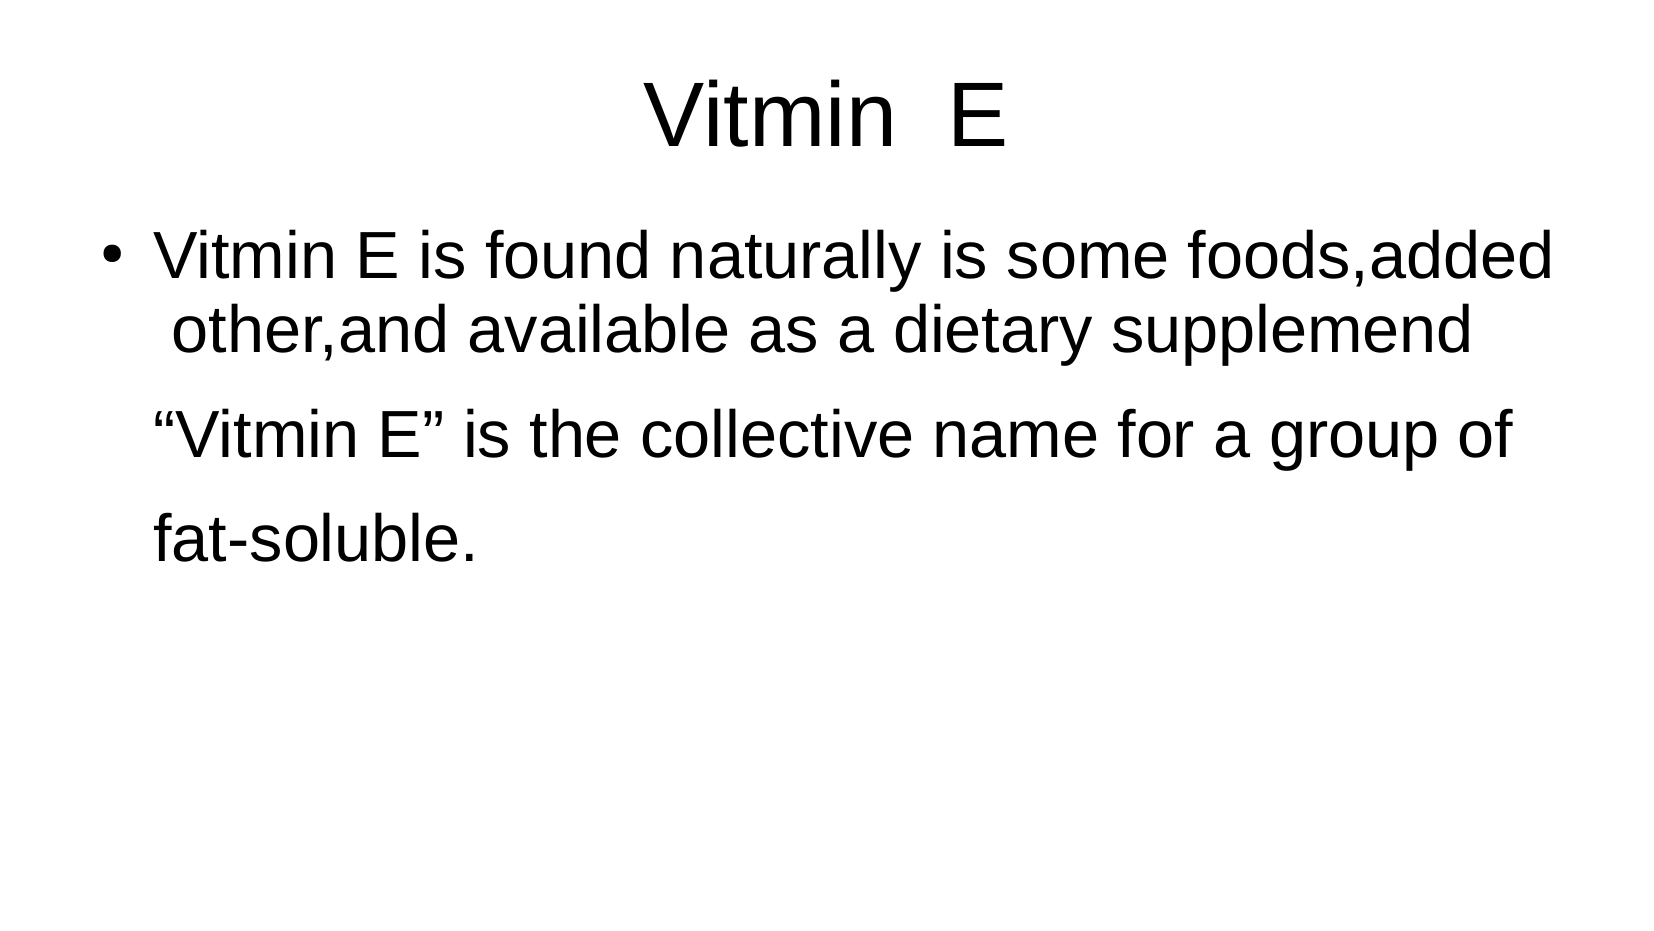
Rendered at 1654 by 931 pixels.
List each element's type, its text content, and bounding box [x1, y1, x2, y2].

list Vitmin E is found naturally is some foods,added other,and available as a dietary supplemend “Vitmin E” is the collective name for a group of fat-soluble. [82, 217, 1571, 758]
title Vitmin E [82, 37, 1571, 193]
